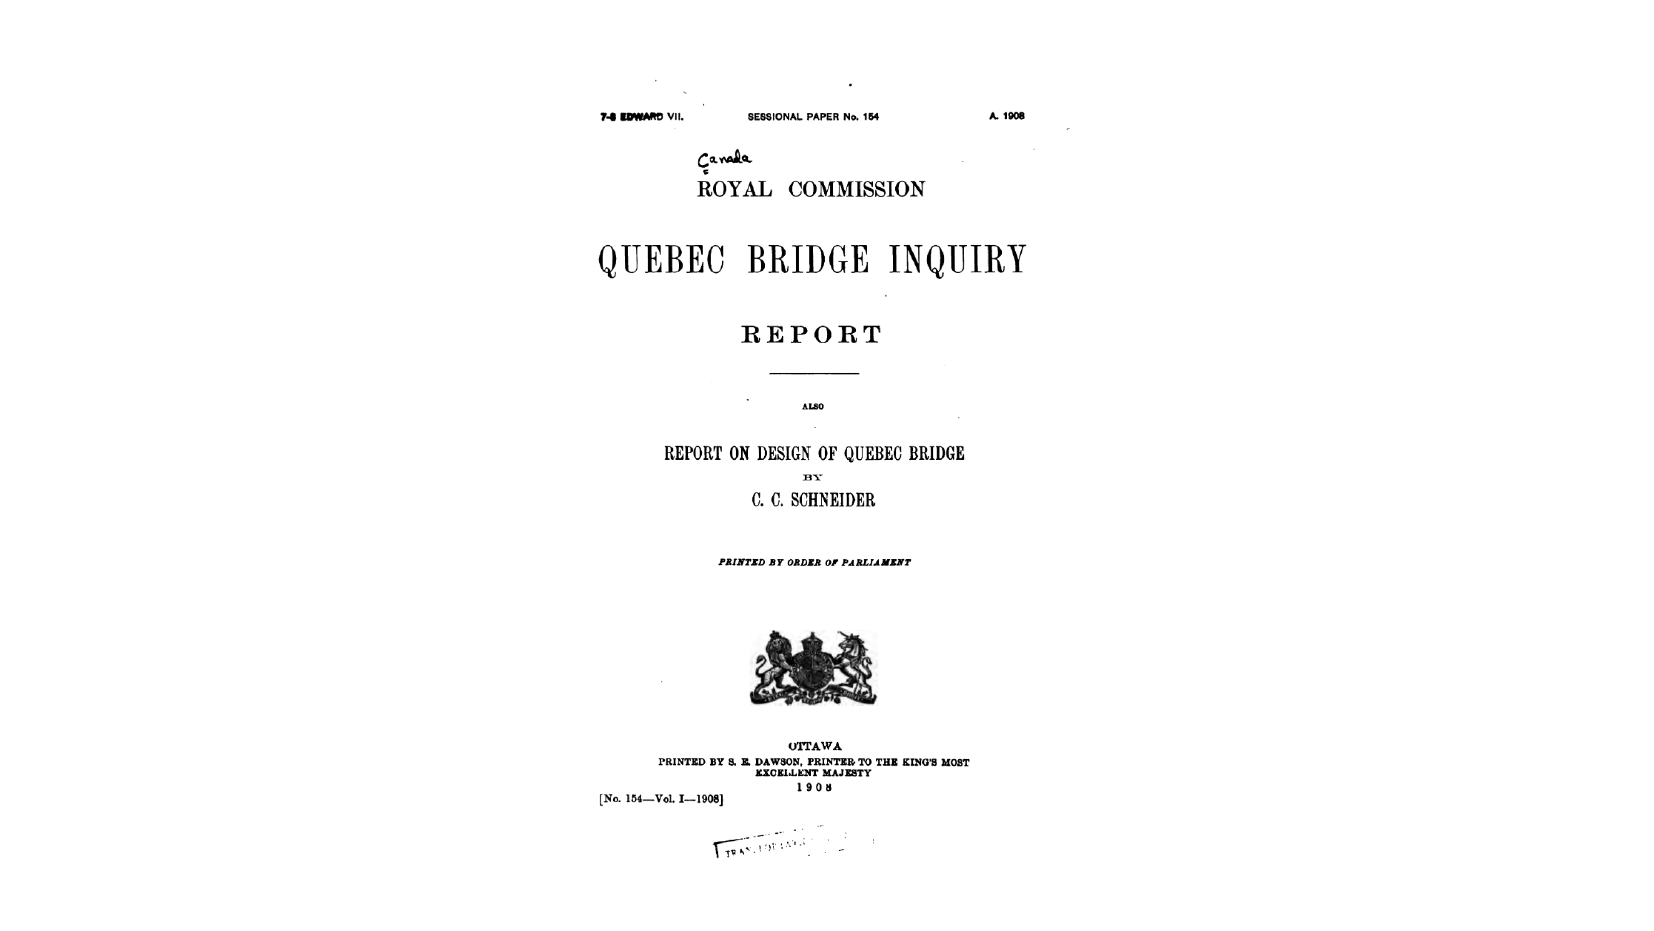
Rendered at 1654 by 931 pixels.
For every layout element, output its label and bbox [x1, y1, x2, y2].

picture [565, 46, 1095, 887]
